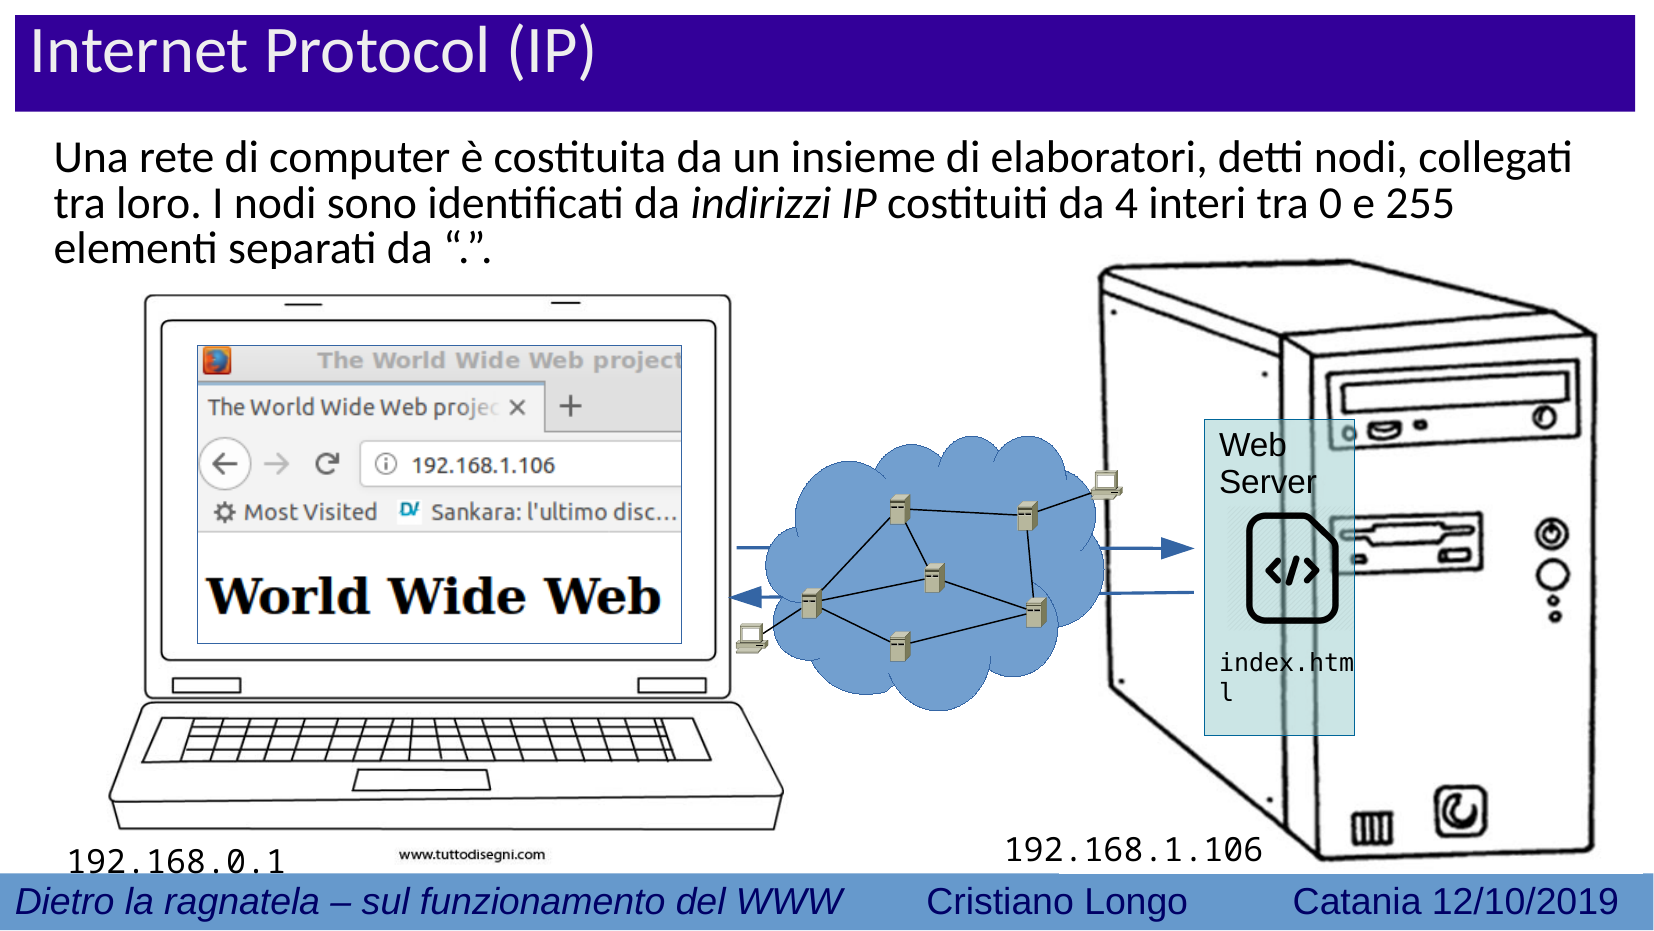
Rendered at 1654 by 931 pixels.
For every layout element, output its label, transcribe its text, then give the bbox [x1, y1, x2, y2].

text_box [830, 461, 867, 465]
text_box 192.168.1.106 [989, 818, 1279, 868]
text_box Internet Protocol (IP) [15, 15, 1636, 112]
text_box index.html [1204, 641, 1378, 736]
text_box Una rete di computer è costituita da un insieme di elaboratori, detti nodi, collegati tra loro. I nodi sono identificati da indirizzi IP costituiti da 4 interi tra 0 e 255 elementi separati da “.”. [38, 130, 1627, 329]
text_box Dietro la ragnatela – sul funzionamento del WWW Cristiano Longo Catania 12/10/2019 [0, 873, 1654, 931]
text_box 192.168.0.1 [51, 830, 302, 880]
text_box [877, 436, 1064, 465]
text_box [814, 667, 1040, 711]
picture [10, 236, 1643, 874]
text_box Web Server [1204, 419, 1355, 641]
